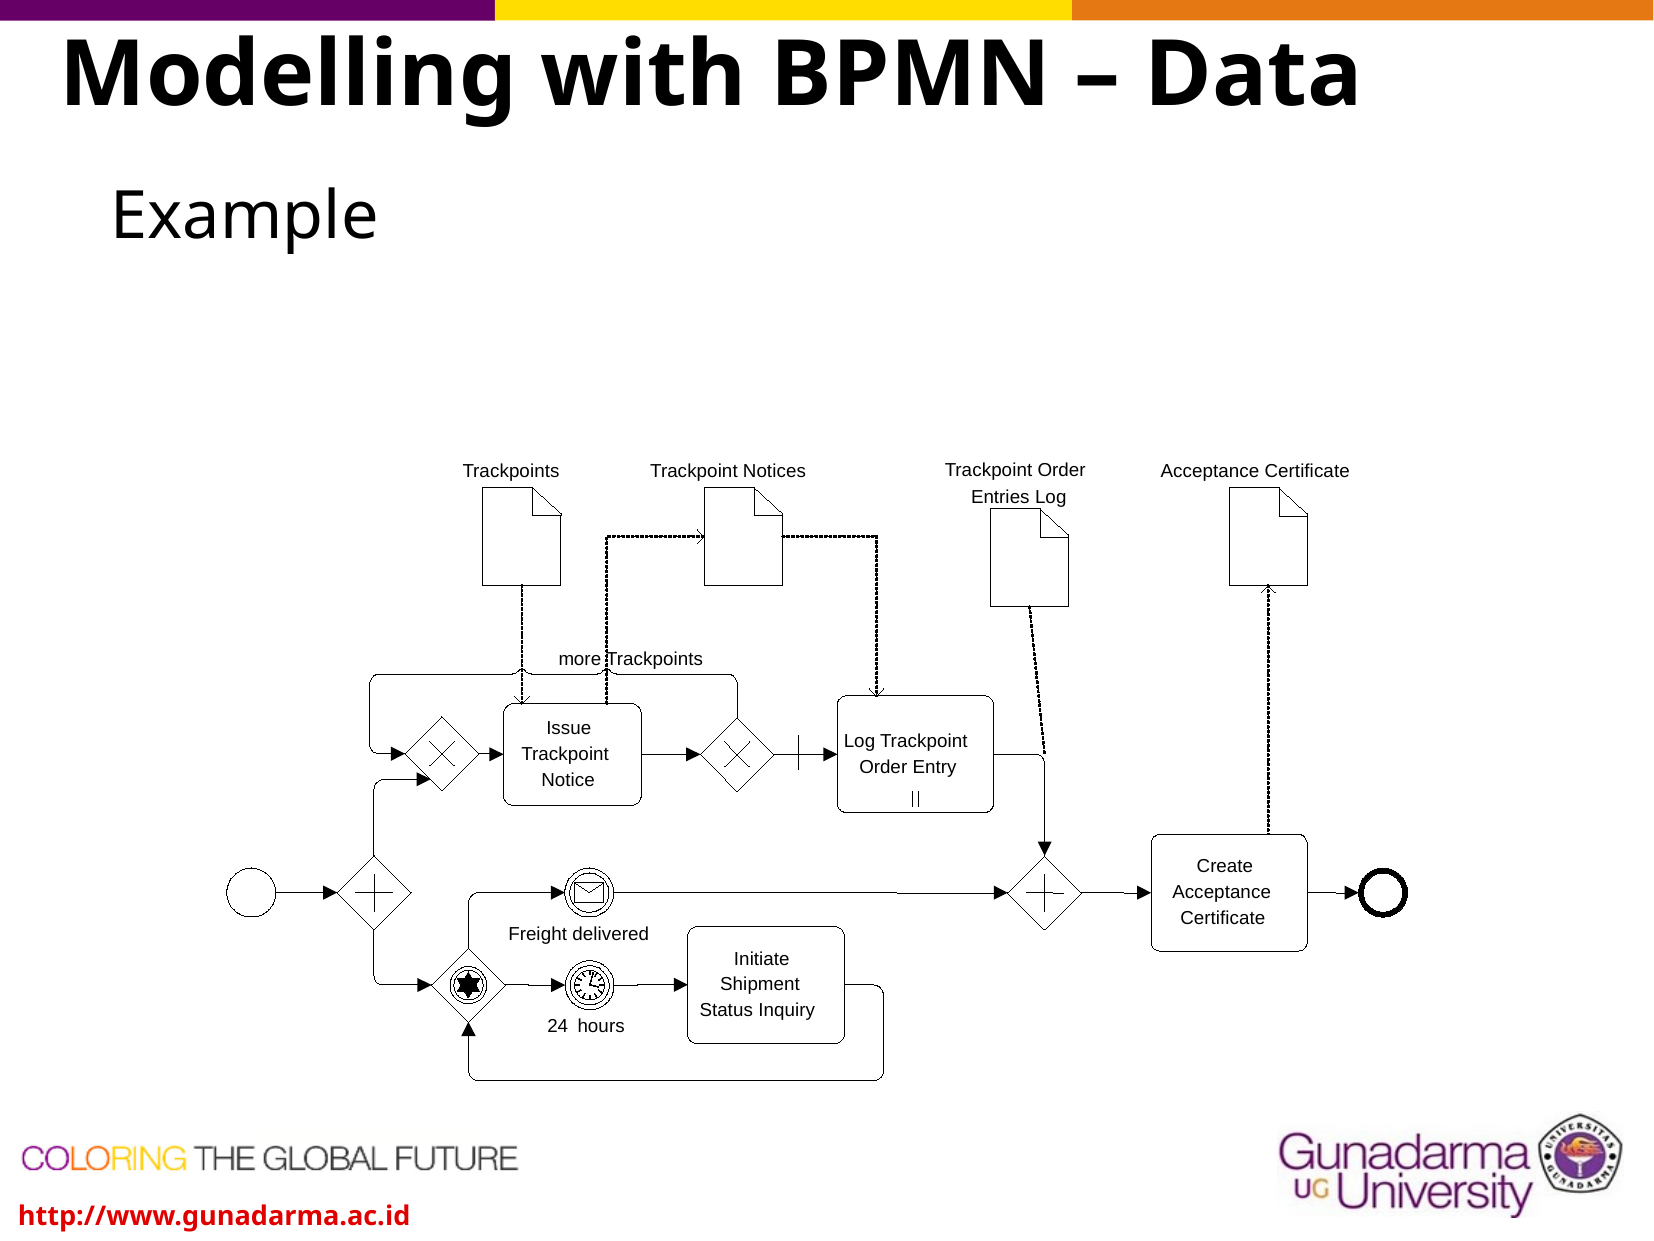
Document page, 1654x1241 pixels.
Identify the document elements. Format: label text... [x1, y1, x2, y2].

text_box [1137, 833, 1308, 951]
text_box [701, 488, 790, 585]
text_box 24 [547, 1013, 574, 1037]
text_box [993, 841, 1081, 929]
text_box Trackpoint Order [944, 458, 1091, 481]
text_box [991, 509, 1068, 614]
text_box [673, 926, 845, 1043]
text_box more Trackpoints [558, 646, 704, 669]
text_box [489, 696, 642, 805]
text_box Trackpoints [462, 458, 560, 481]
text_box Trackpoint [521, 741, 610, 764]
list Example [80, 164, 1543, 1126]
text_box [1280, 488, 1307, 516]
text_box [550, 885, 564, 900]
text_box Acceptance [1172, 879, 1272, 903]
text_box [1230, 488, 1307, 588]
text_box [417, 948, 505, 1037]
text_box [483, 488, 560, 597]
title Modelling with BPMN – Data [0, 0, 1654, 139]
text_box Freight delivered [508, 921, 650, 945]
text_box hours [577, 1013, 625, 1037]
text_box Create [1196, 853, 1259, 877]
text_box [866, 535, 878, 539]
text_box [227, 868, 276, 917]
text_box [405, 716, 479, 790]
text_box [551, 978, 565, 993]
text_box [1344, 868, 1407, 917]
text_box [390, 746, 405, 761]
text_box Initiate [733, 946, 796, 969]
text_box [686, 717, 774, 791]
text_box [605, 535, 611, 545]
picture [17, 1126, 529, 1189]
text_box [823, 695, 994, 812]
text_box Trackpoint Notices [650, 458, 806, 482]
text_box [533, 487, 561, 515]
text_box Acceptance Certificate [1160, 458, 1350, 482]
text_box Status Inquiry [699, 998, 816, 1021]
text_box [565, 868, 614, 916]
text_box Issue [546, 715, 597, 738]
text_box [565, 960, 614, 1009]
text_box Certificate [1180, 905, 1266, 929]
picture [1277, 1111, 1624, 1218]
text_box Notice [541, 767, 596, 791]
text_box [1041, 509, 1068, 537]
text_box [755, 488, 783, 515]
text_box Shipment [720, 971, 800, 995]
text_box Entries Log [971, 484, 1067, 507]
text_box Order Entry [859, 754, 957, 777]
text_box Log Trackpoint [843, 728, 968, 752]
text_box [323, 855, 411, 929]
